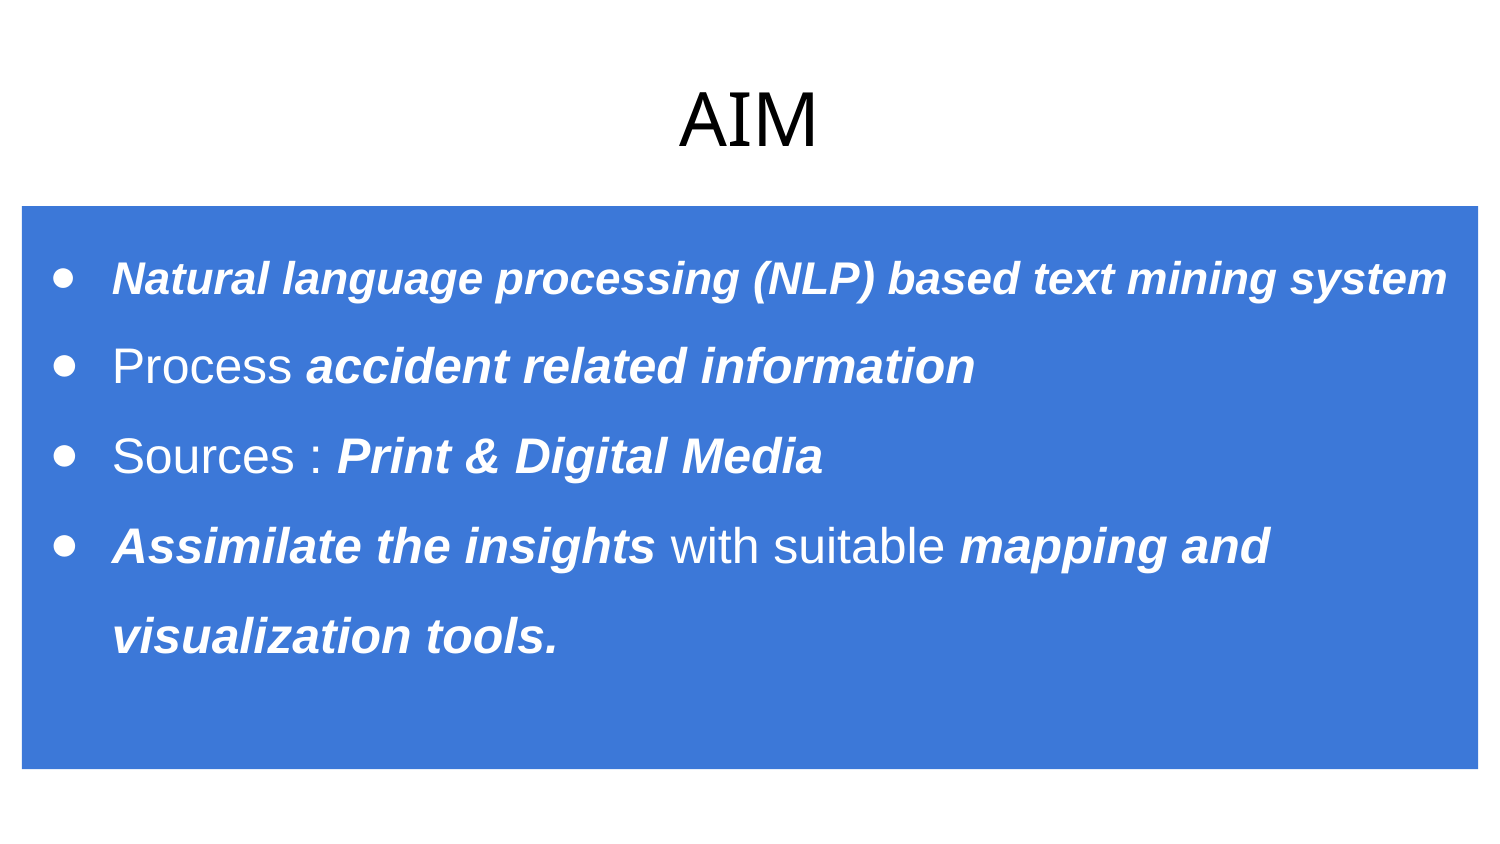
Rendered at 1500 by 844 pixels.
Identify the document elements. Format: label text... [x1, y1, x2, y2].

title AIM [51, 56, 1449, 151]
list Natural language processing (NLP) based text mining system Process accident related information Sources : Print & Digital Media Assimilate the insights with suitable mapping and visualization tools. [21, 206, 1479, 770]
